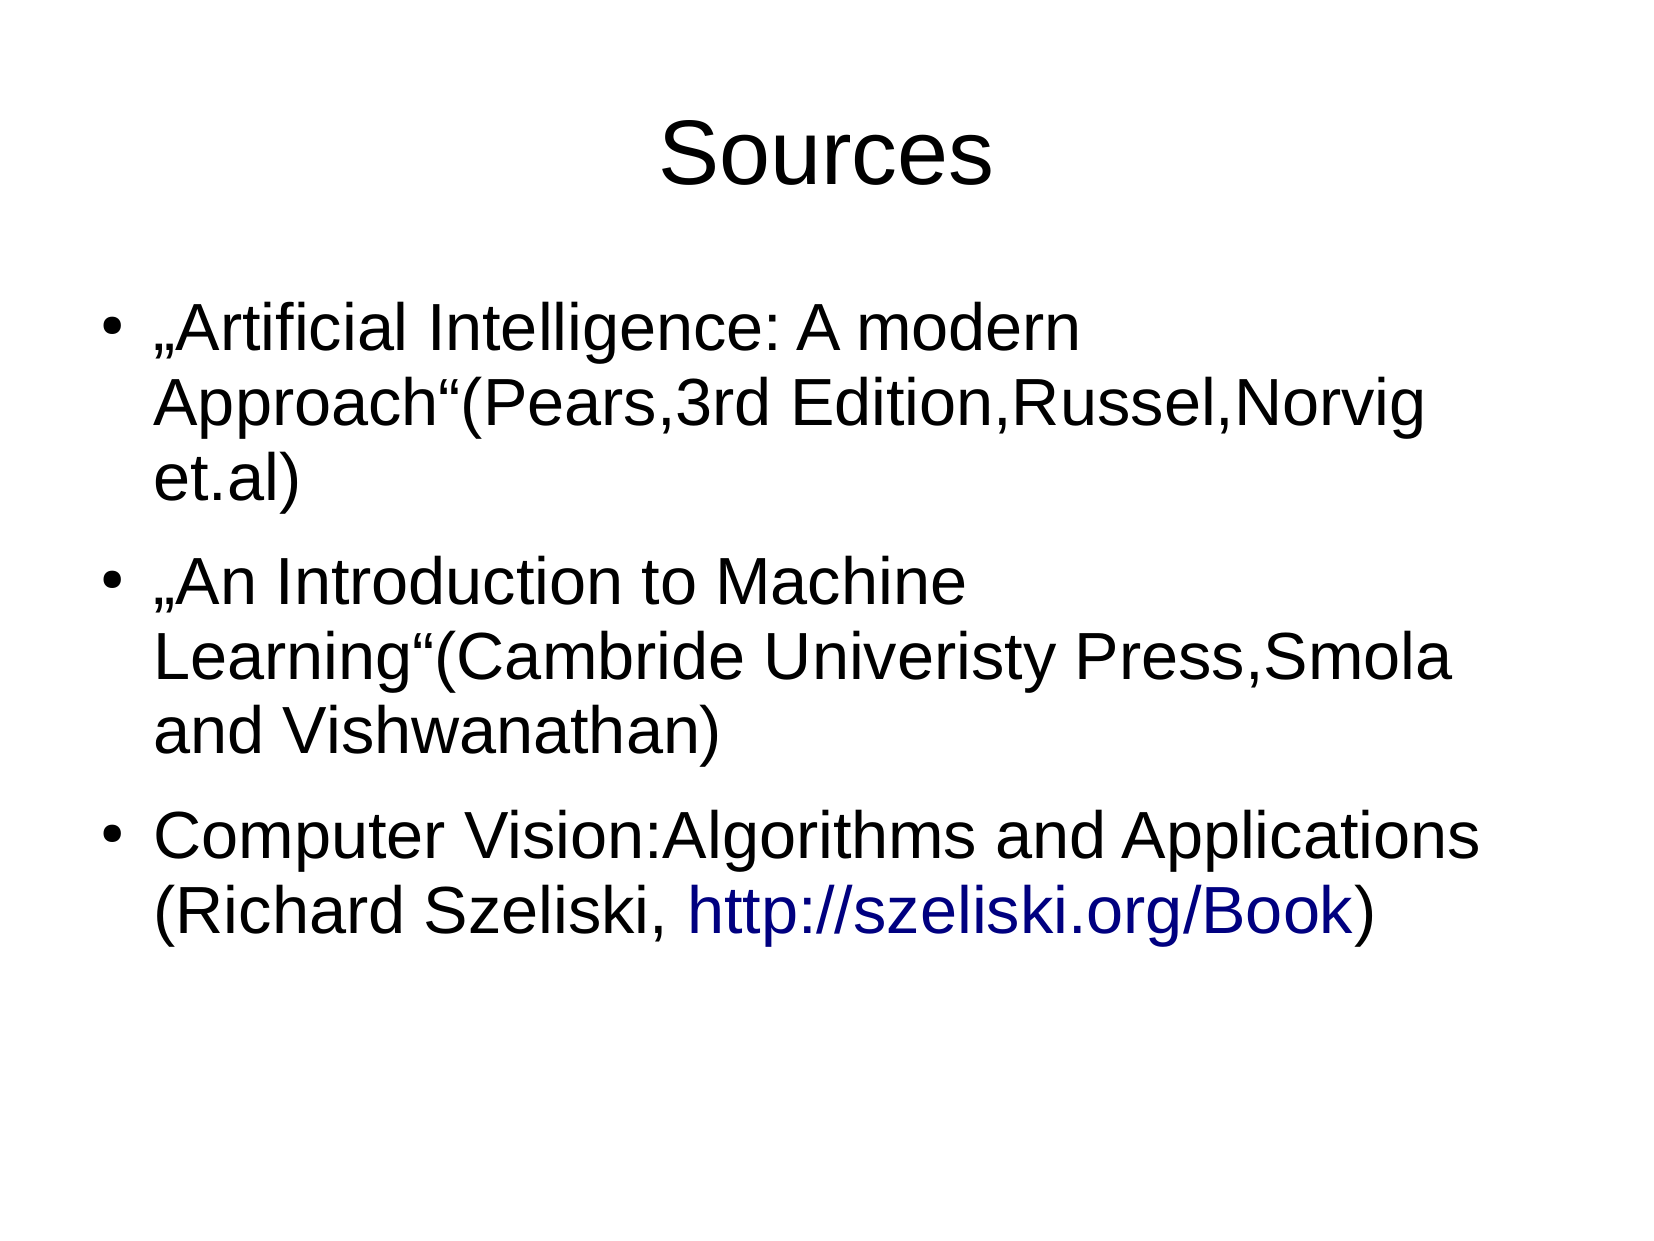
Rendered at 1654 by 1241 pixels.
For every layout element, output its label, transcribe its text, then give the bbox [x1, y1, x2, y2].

title Sources [82, 49, 1571, 257]
list „Artificial Intelligence: A modern Approach“(Pears,3rd Edition,Russel,Norvig et.al) „An Introduction to Machine Learning“(Cambride Univeristy Press,Smola and Vishwanathan) Computer Vision:Algorithms and Applications (Richard Szeliski, http://szeliski.org/Book) [82, 290, 1571, 1010]
